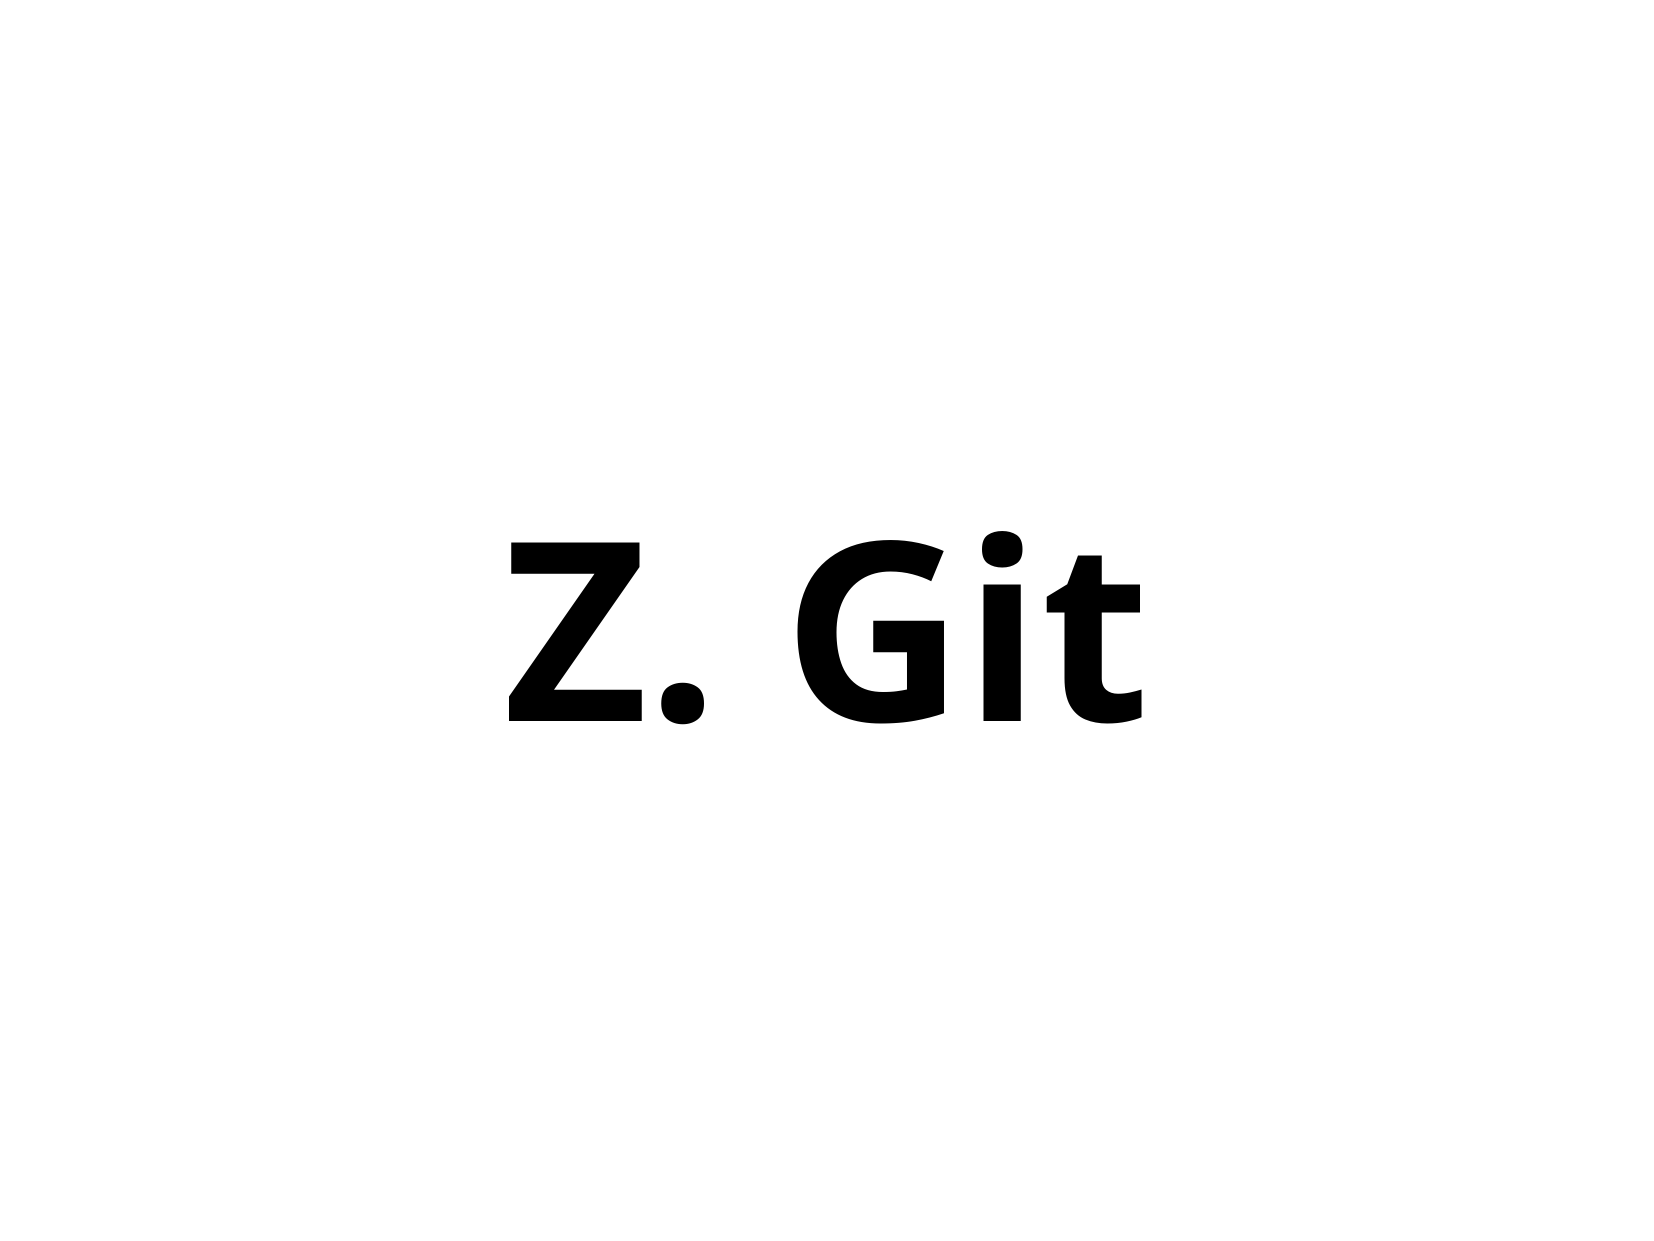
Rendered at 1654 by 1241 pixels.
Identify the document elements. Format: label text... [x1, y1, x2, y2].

title Z. Git [82, 49, 1571, 1201]
